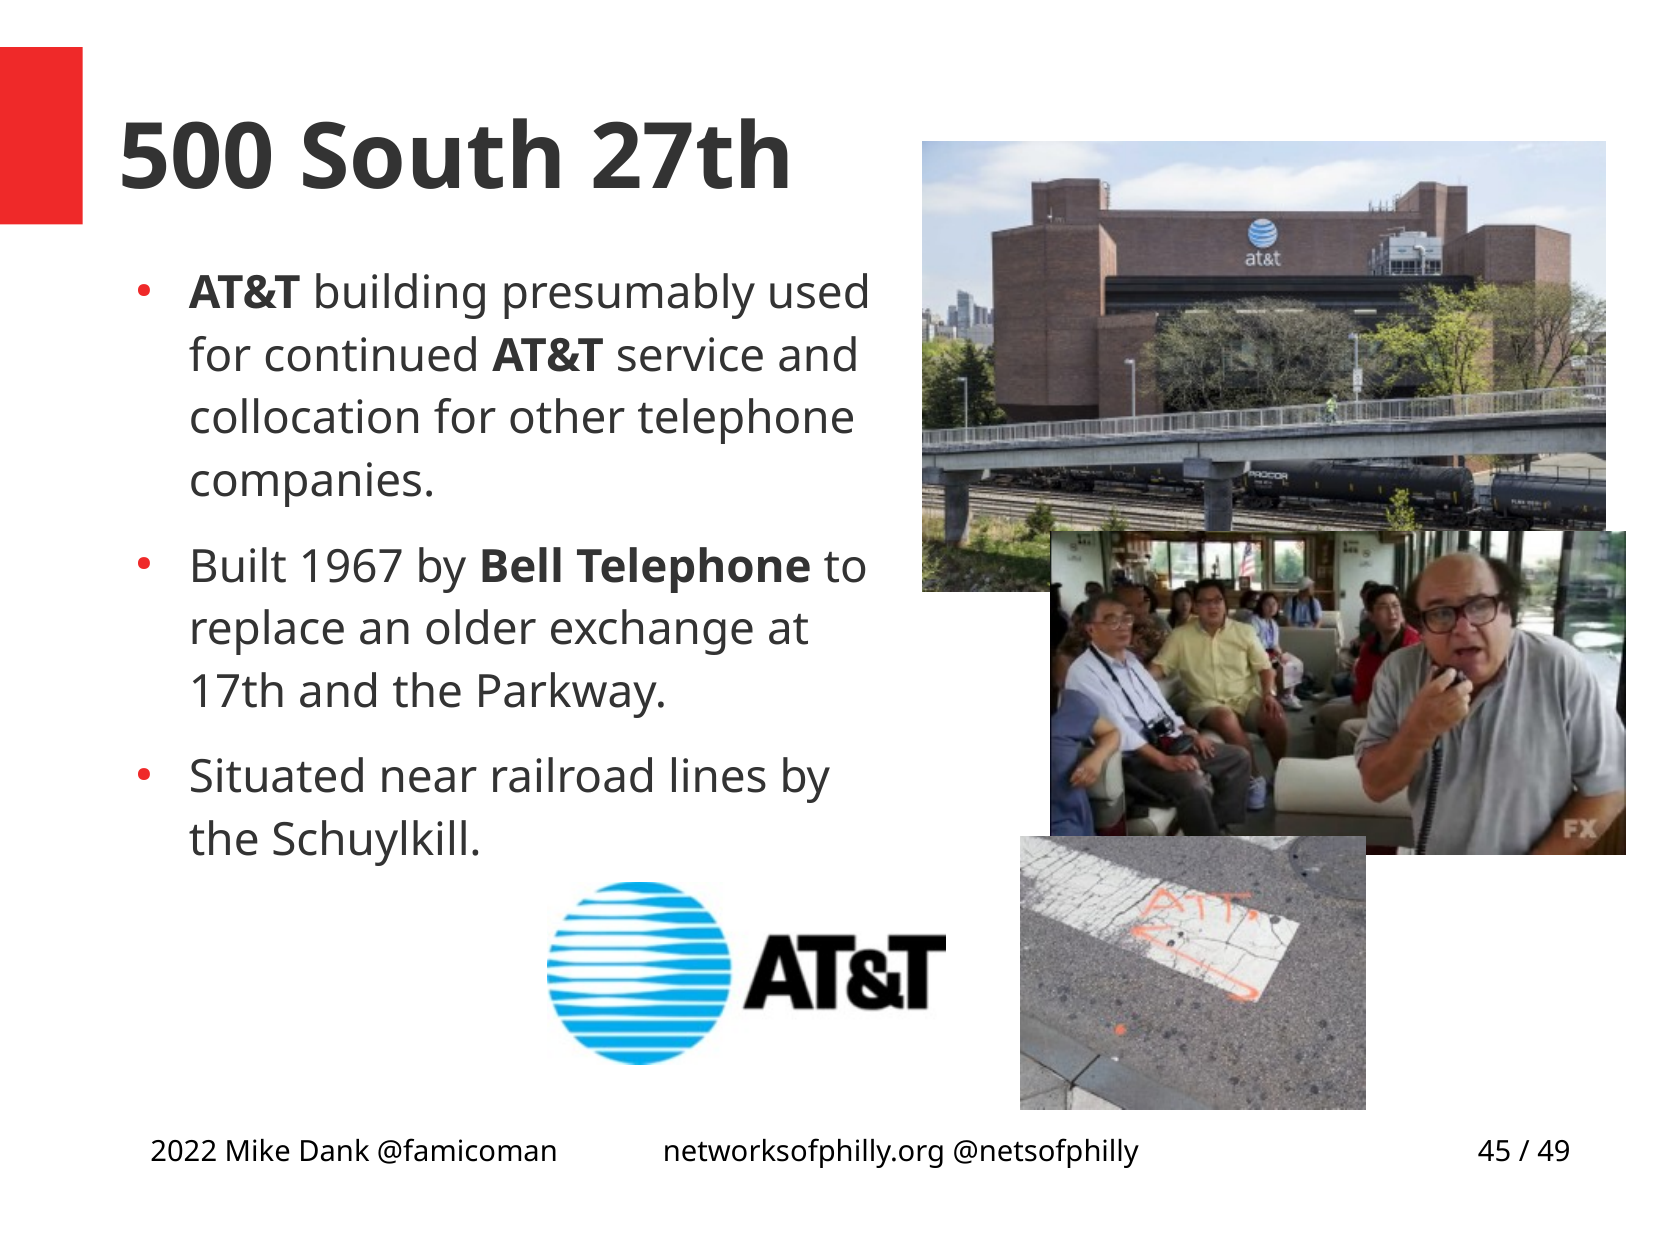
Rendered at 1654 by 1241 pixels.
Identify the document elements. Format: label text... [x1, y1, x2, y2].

list AT&T building presumably used for continued AT&T service and collocation for other telephone companies. Built 1967 by Bell Telephone to replace an older exchange at 17th and the Parkway. Situated near railroad lines by the Schuylkill. [118, 259, 901, 980]
title 500 South 27th [118, 49, 1571, 257]
picture [547, 882, 946, 1066]
picture [922, 141, 1626, 1111]
